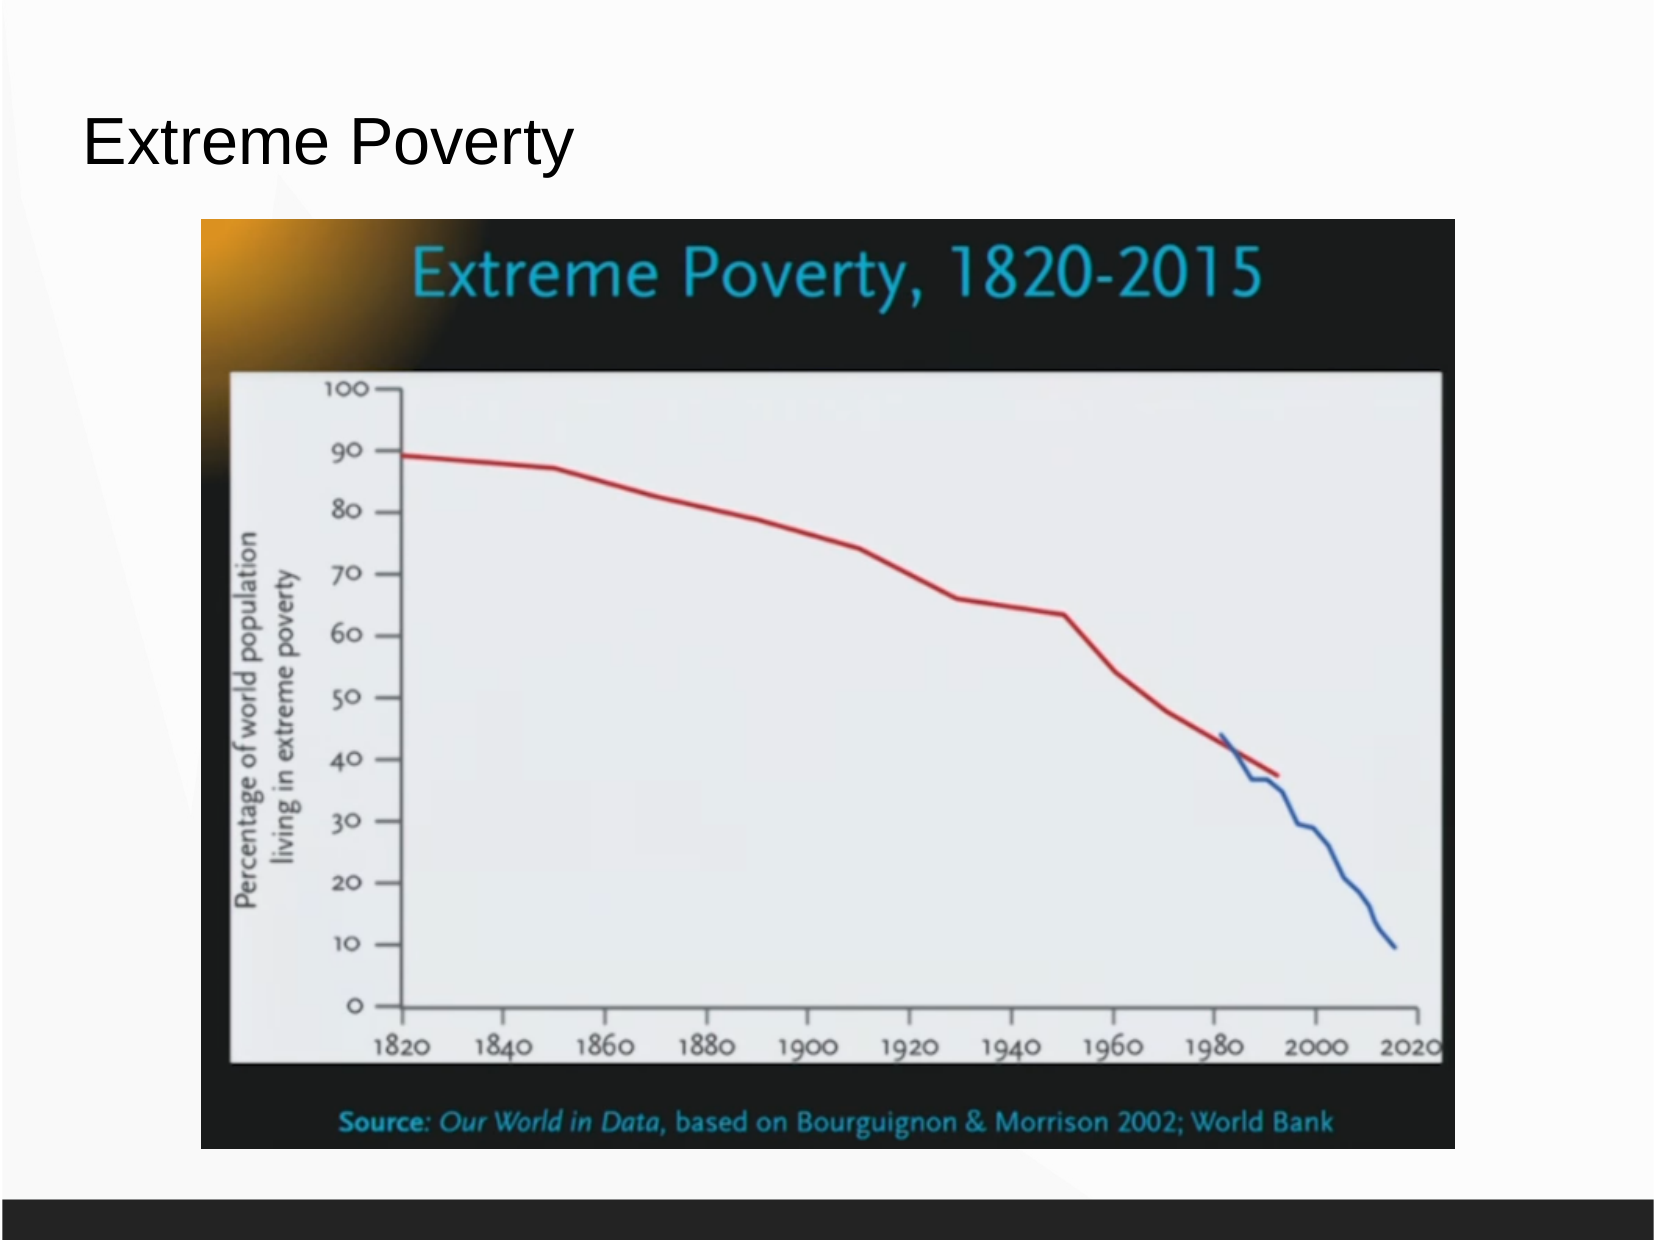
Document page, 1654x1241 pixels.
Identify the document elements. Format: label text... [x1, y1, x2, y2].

title Extreme Poverty [82, 45, 1571, 238]
picture [2, 0, 1654, 1241]
